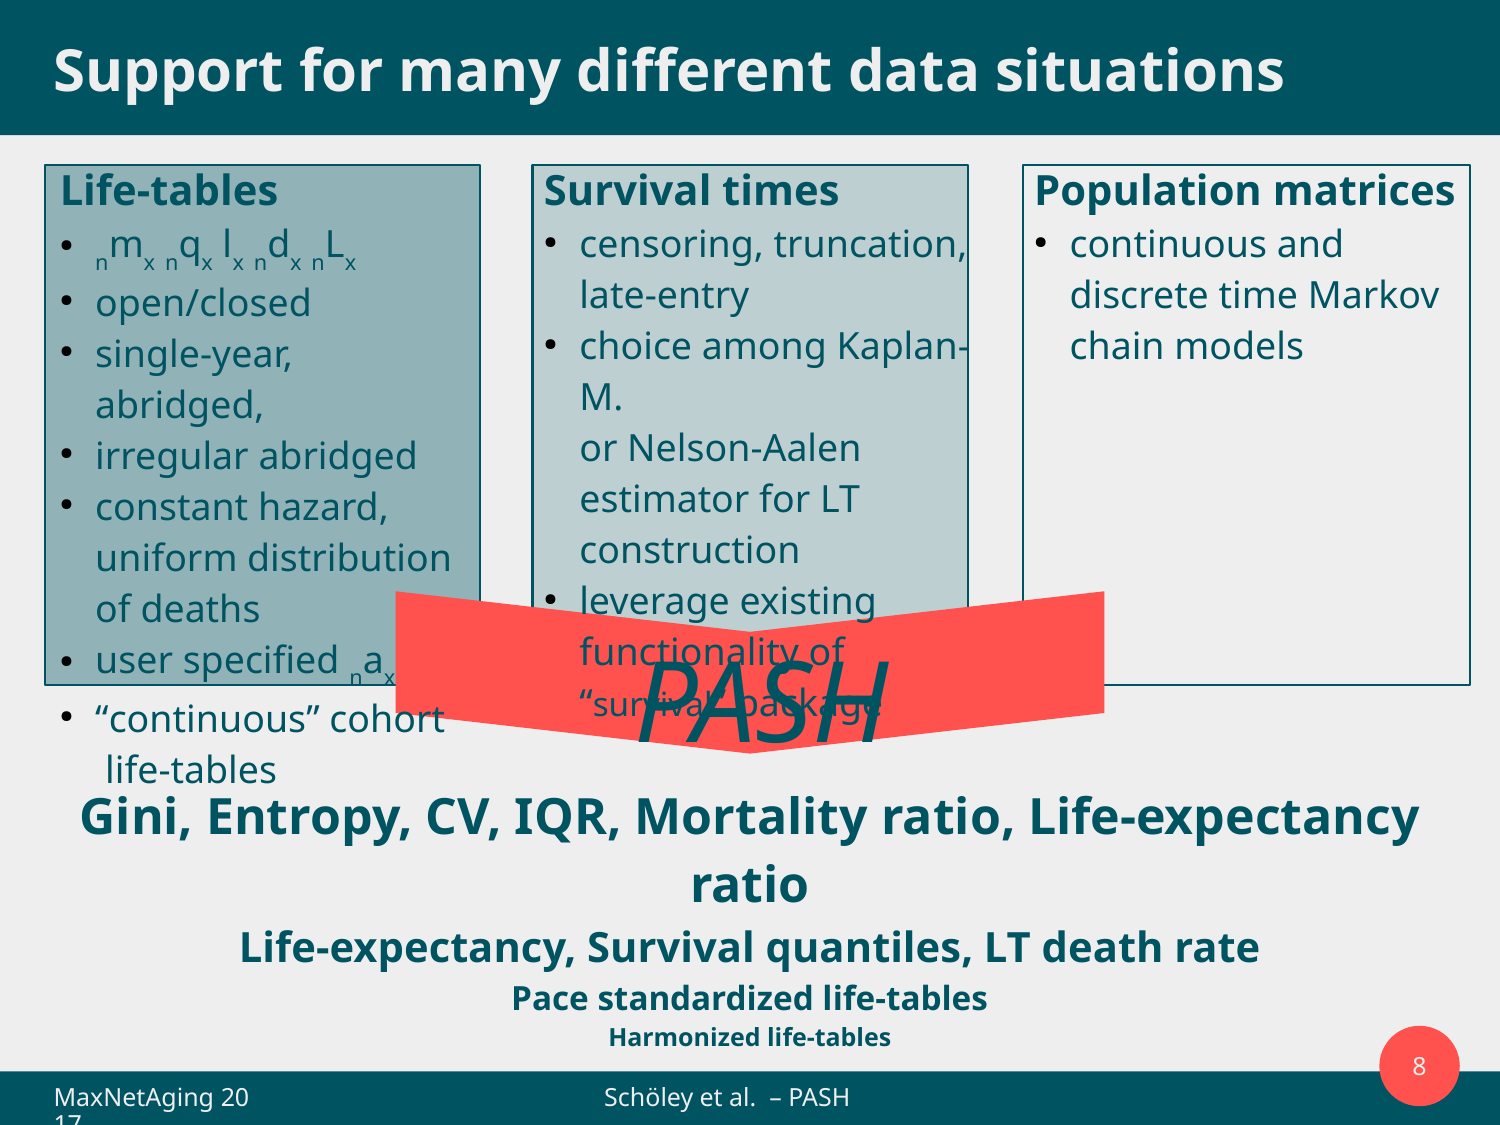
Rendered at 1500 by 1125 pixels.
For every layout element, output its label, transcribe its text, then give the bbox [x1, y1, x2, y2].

title Support for many different data situations [53, 0, 1447, 141]
text_box [395, 601, 619, 739]
text_box Life-tables nmx nqx lx ndx nLx open/closed single-year, abridged, irregular abridged constant hazard, uniform distribution of deaths user specified nax “continuous” cohort life-tables [45, 153, 481, 686]
text_box PASH [619, 631, 881, 767]
text_box Survival times censoring, truncation, late-entry choice among Kaplan-M. or Nelson-Aalen estimator for LT construction leverage existing functionality of “survival” package [529, 153, 991, 631]
text_box Population matrices continuous and discrete time Markov chain models [1019, 153, 1481, 631]
text_box [881, 601, 1105, 739]
text_box Gini, Entropy, CV, IQR, Mortality ratio, Life-expectancy ratio Life-expectancy, Survival quantiles, LT death rate Pace standardized life-tables Harmonized life-tables ... [41, 773, 1459, 1044]
